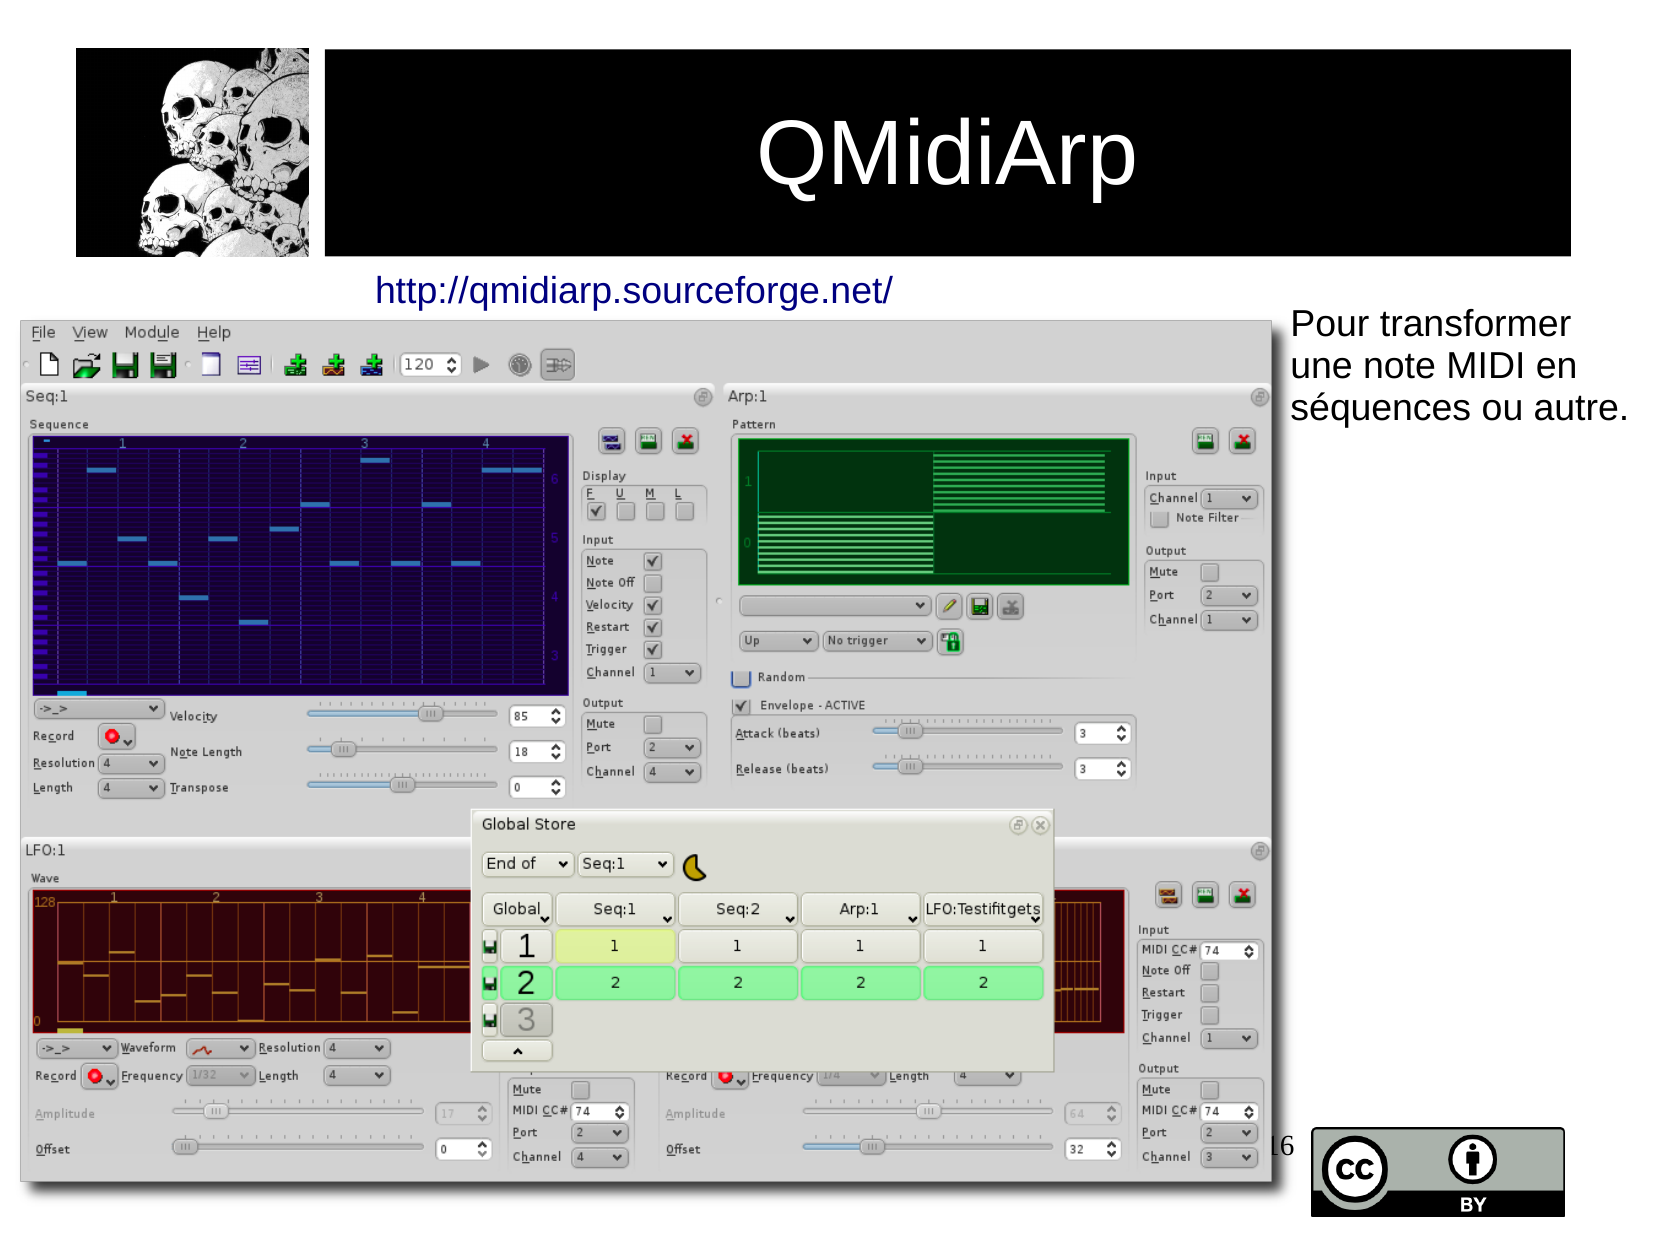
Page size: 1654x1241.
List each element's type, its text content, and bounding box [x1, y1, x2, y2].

picture [1311, 1127, 1565, 1217]
picture [12, 312, 1300, 1211]
title QMidiArp [324, 49, 1571, 257]
text_box Pour transformer une note MIDI en séquences ou autre. [1275, 295, 1654, 437]
text_box http://qmidiarp.sourceforge.net/ [360, 262, 916, 320]
picture [76, 48, 309, 257]
